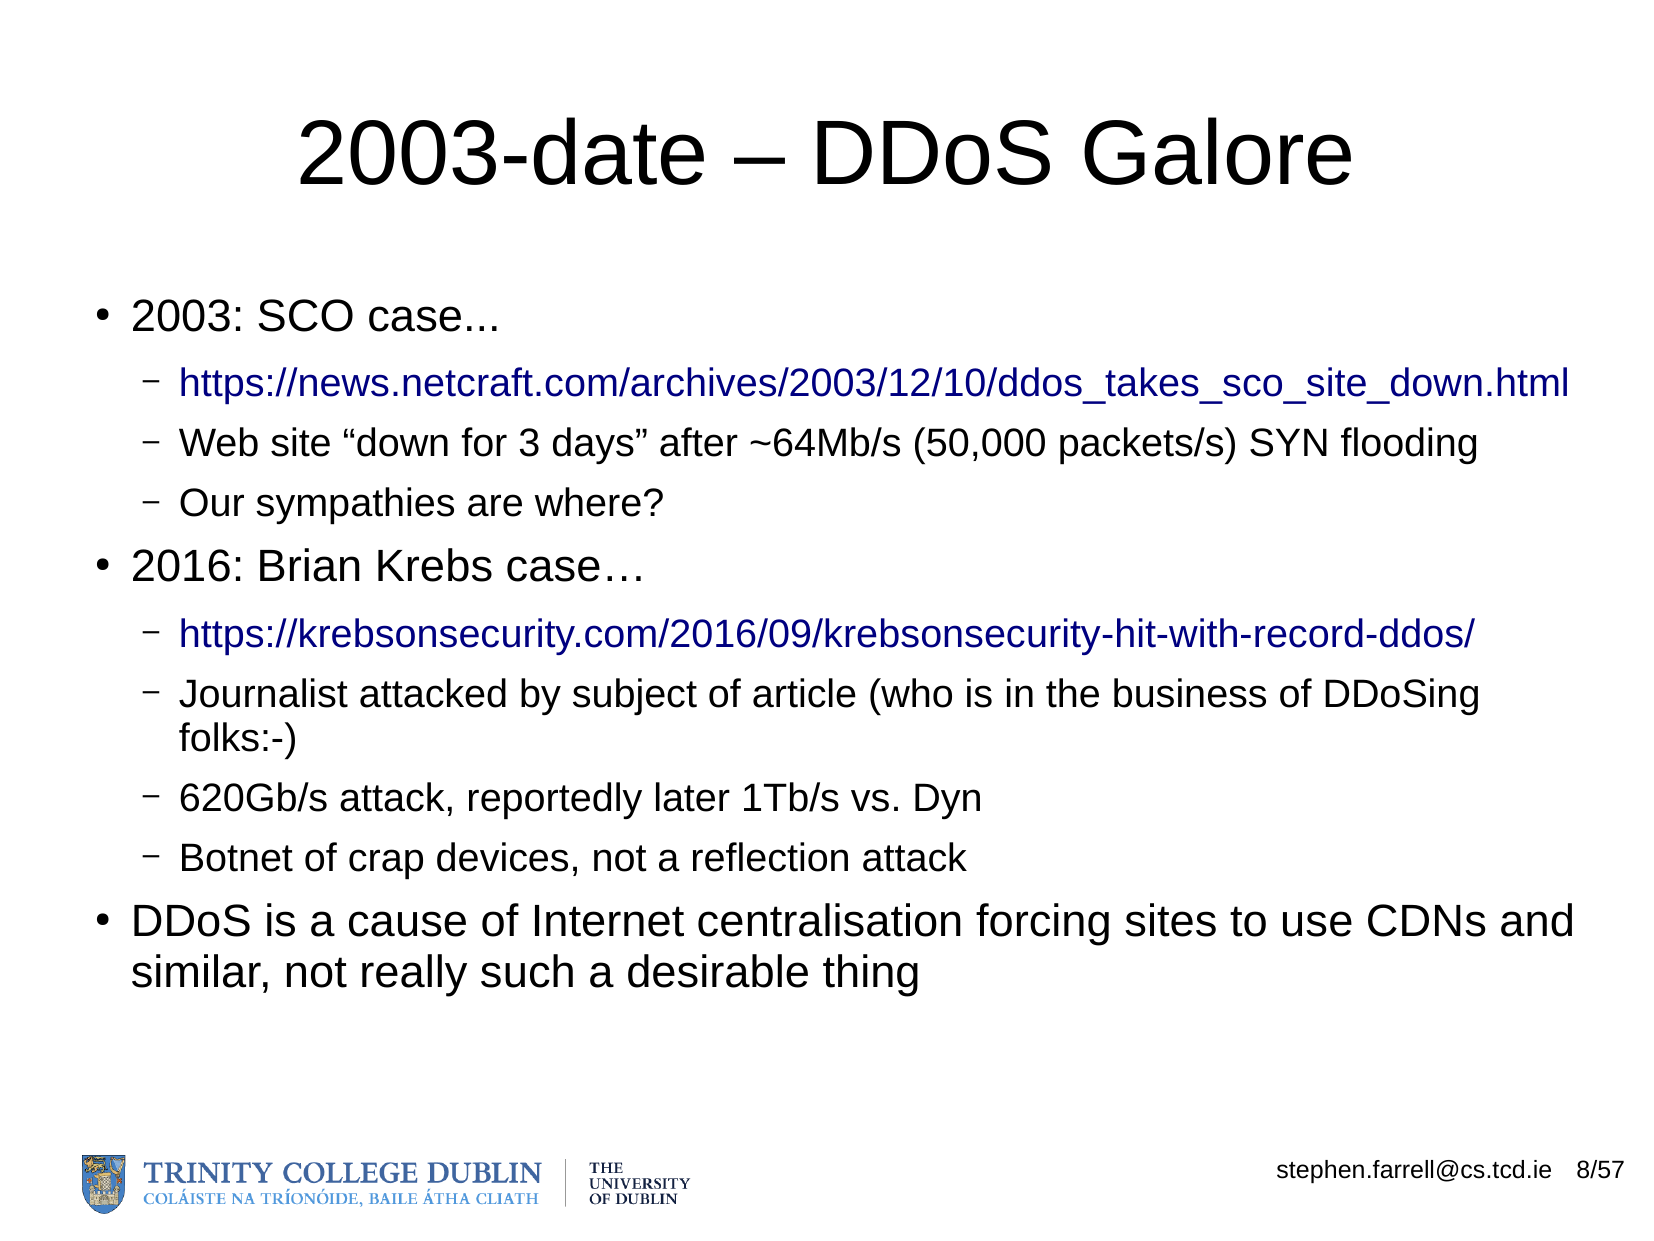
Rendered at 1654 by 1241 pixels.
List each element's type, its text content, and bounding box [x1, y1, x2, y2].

picture [82, 1155, 694, 1214]
title 2003-date – DDoS Galore [82, 49, 1571, 257]
list 2003: SCO case... https://news.netcraft.com/archives/2003/12/10/ddos_takes_sco_site_down.html Web site “down for 3 days” after ~64Mb/s (50,000 packets/s) SYN flooding Our sympathies are where? 2016: Brian Krebs case… https://krebsonsecurity.com/2016/09/krebsonsecurity-hit-with-record-ddos/ Journalist attacked by subject of article (who is in the business of DDoSing folks:-) 620Gb/s attack, reportedly later 1Tb/s vs. Dyn Botnet of crap devices, not a reflection attack DDoS is a cause of Internet centralisation forcing sites to use CDNs and similar, not really such a desirable thing [82, 290, 1591, 1010]
